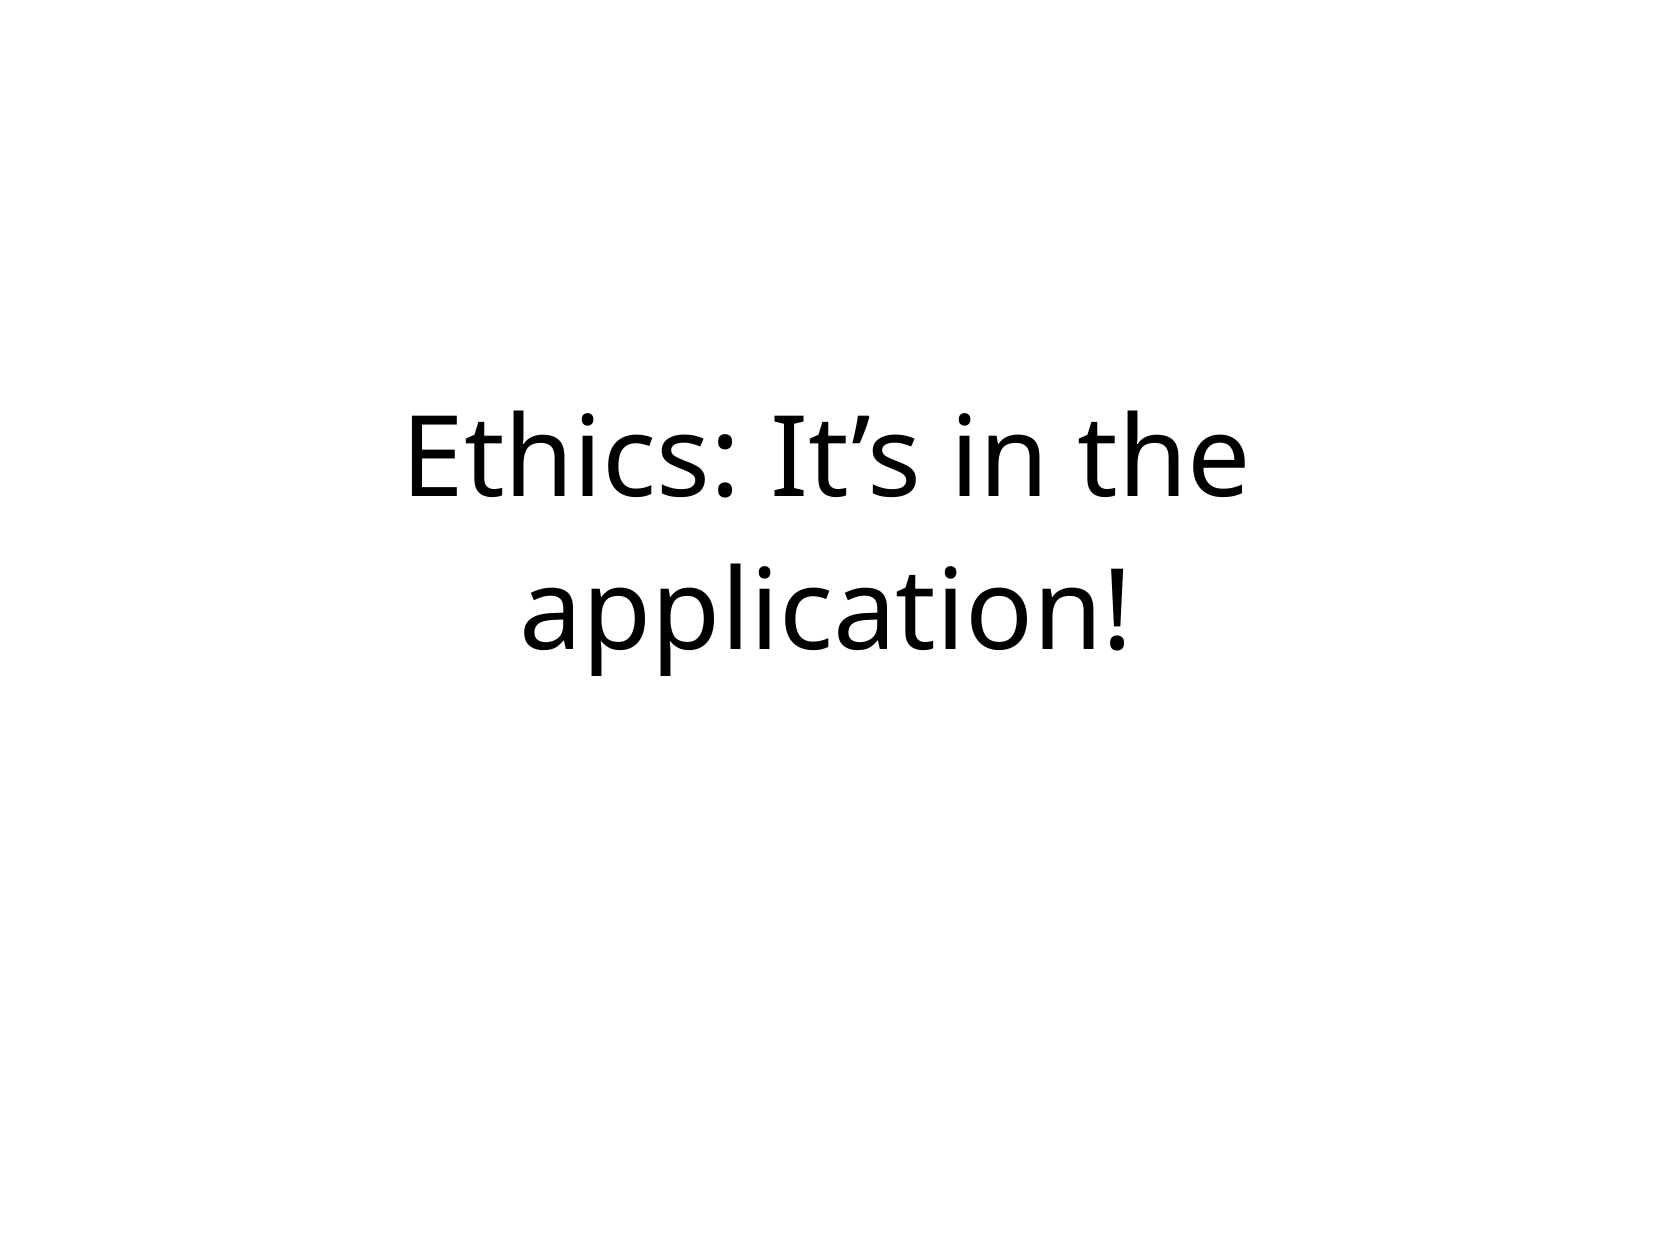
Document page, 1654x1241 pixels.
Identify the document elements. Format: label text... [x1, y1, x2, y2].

subtitle Ethics: It’s in the application! [82, 49, 1571, 1010]
